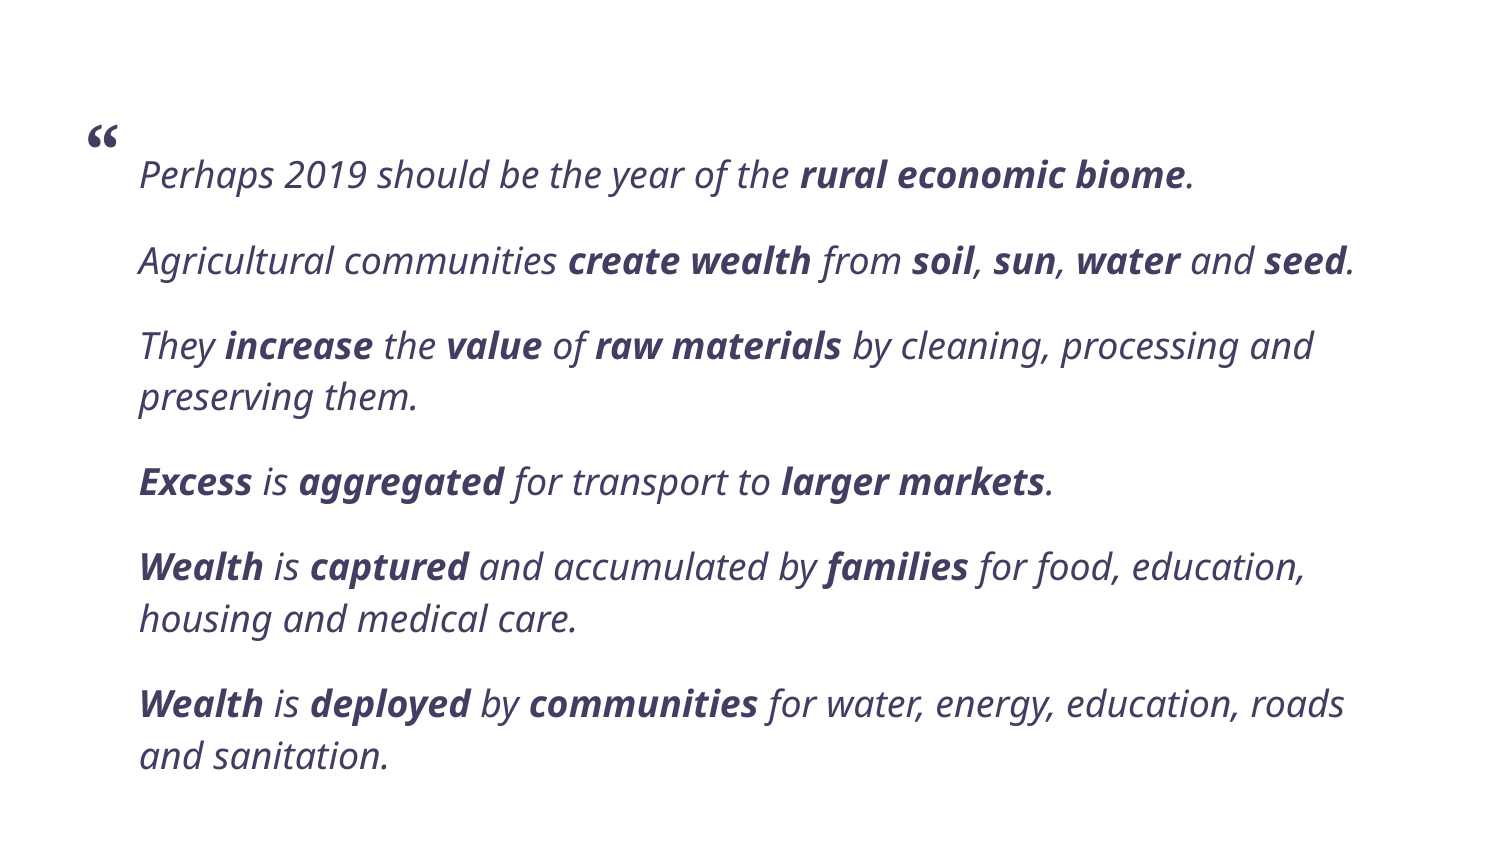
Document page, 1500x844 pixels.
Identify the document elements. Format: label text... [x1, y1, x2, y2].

title “ [69, 88, 134, 203]
list Perhaps 2019 should be the year of the rural economic biome. Agricultural communities create wealth from soil, sun, water and seed. They increase the value of raw materials by cleaning, processing and preserving them. Excess is aggregated for transport to larger markets. Wealth is captured and accumulated by families for food, education, housing and medical care. Wealth is deployed by communities for water, energy, education, roads and sanitation. [123, 129, 1376, 766]
